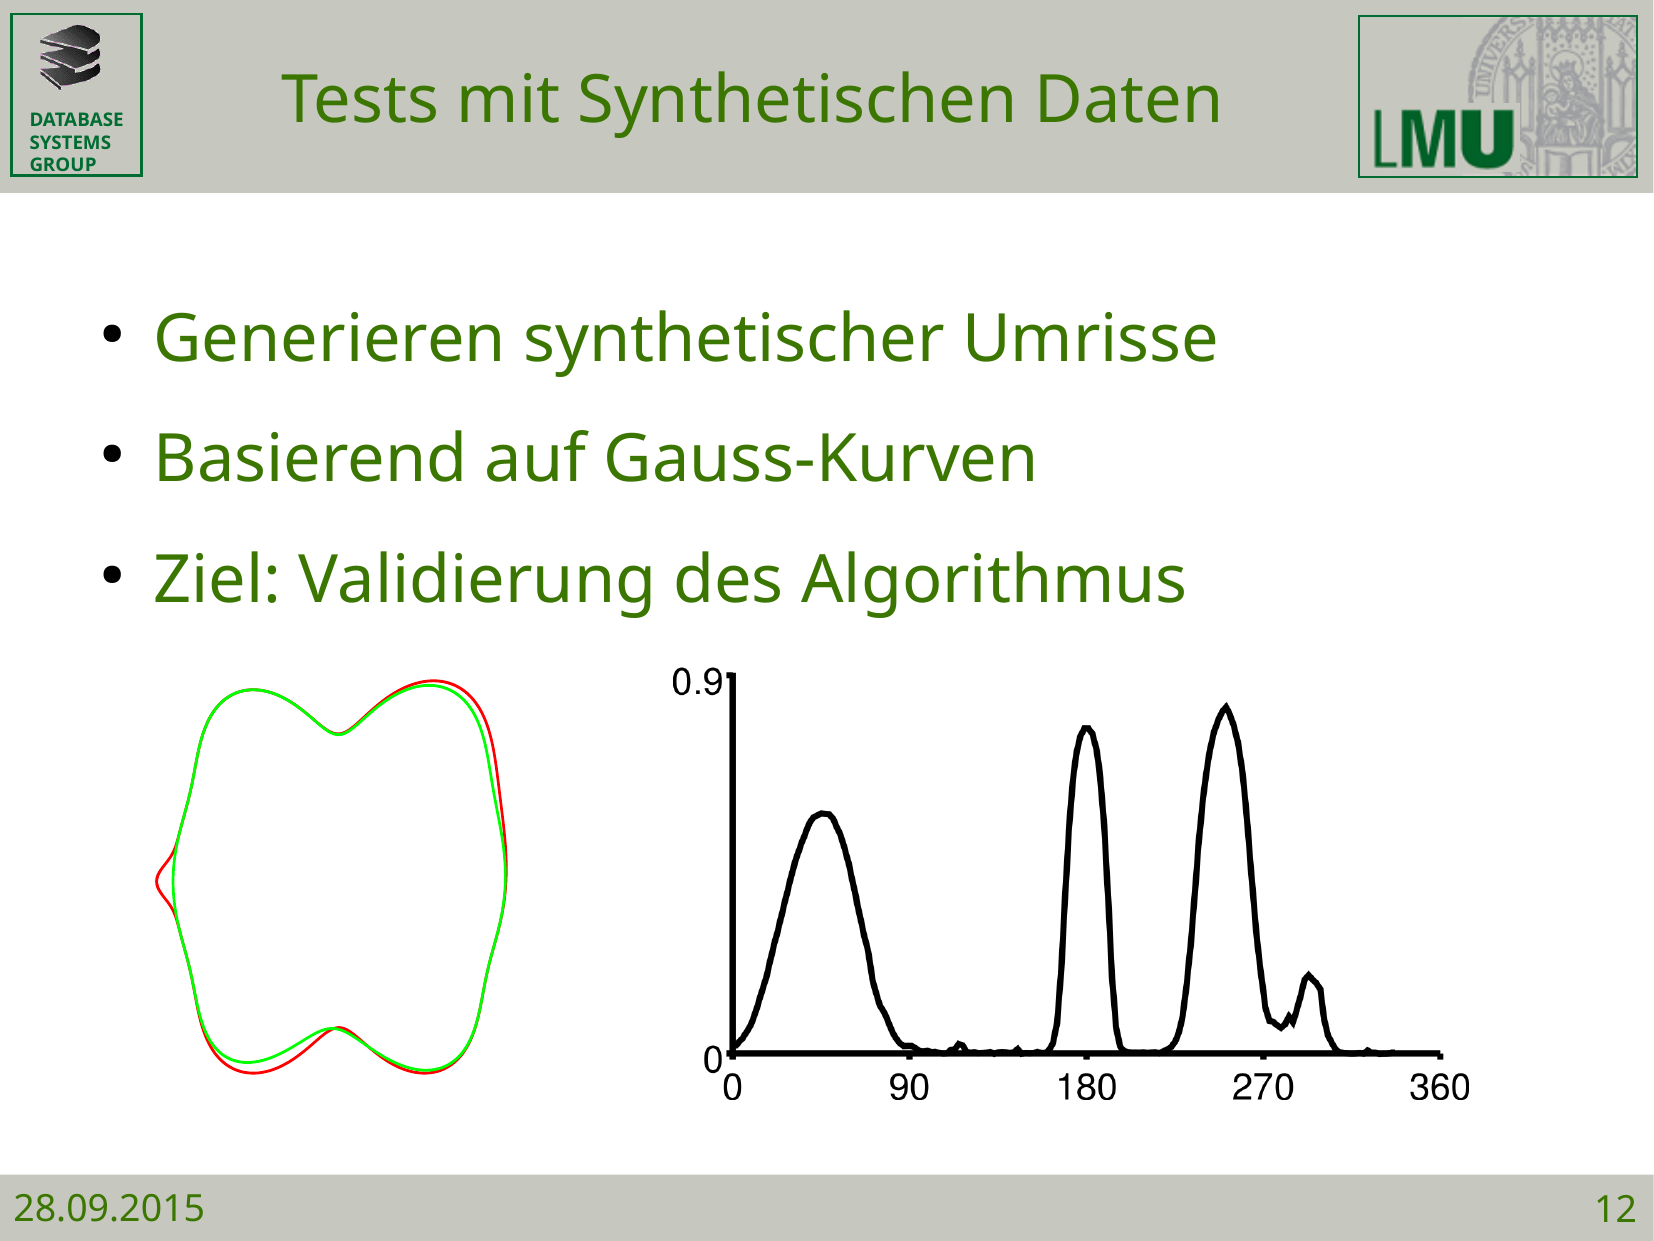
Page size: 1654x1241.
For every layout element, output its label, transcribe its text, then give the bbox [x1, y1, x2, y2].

picture [673, 667, 1469, 1100]
title Tests mit Synthetischen Daten [183, 17, 1323, 177]
picture [154, 679, 508, 1075]
list Generieren synthetischer Umrisse Basierend auf Gauss-Kurven Ziel: Validierung des Algorithmus [82, 290, 1571, 1087]
picture [36, 21, 104, 94]
picture [1369, 17, 1636, 176]
